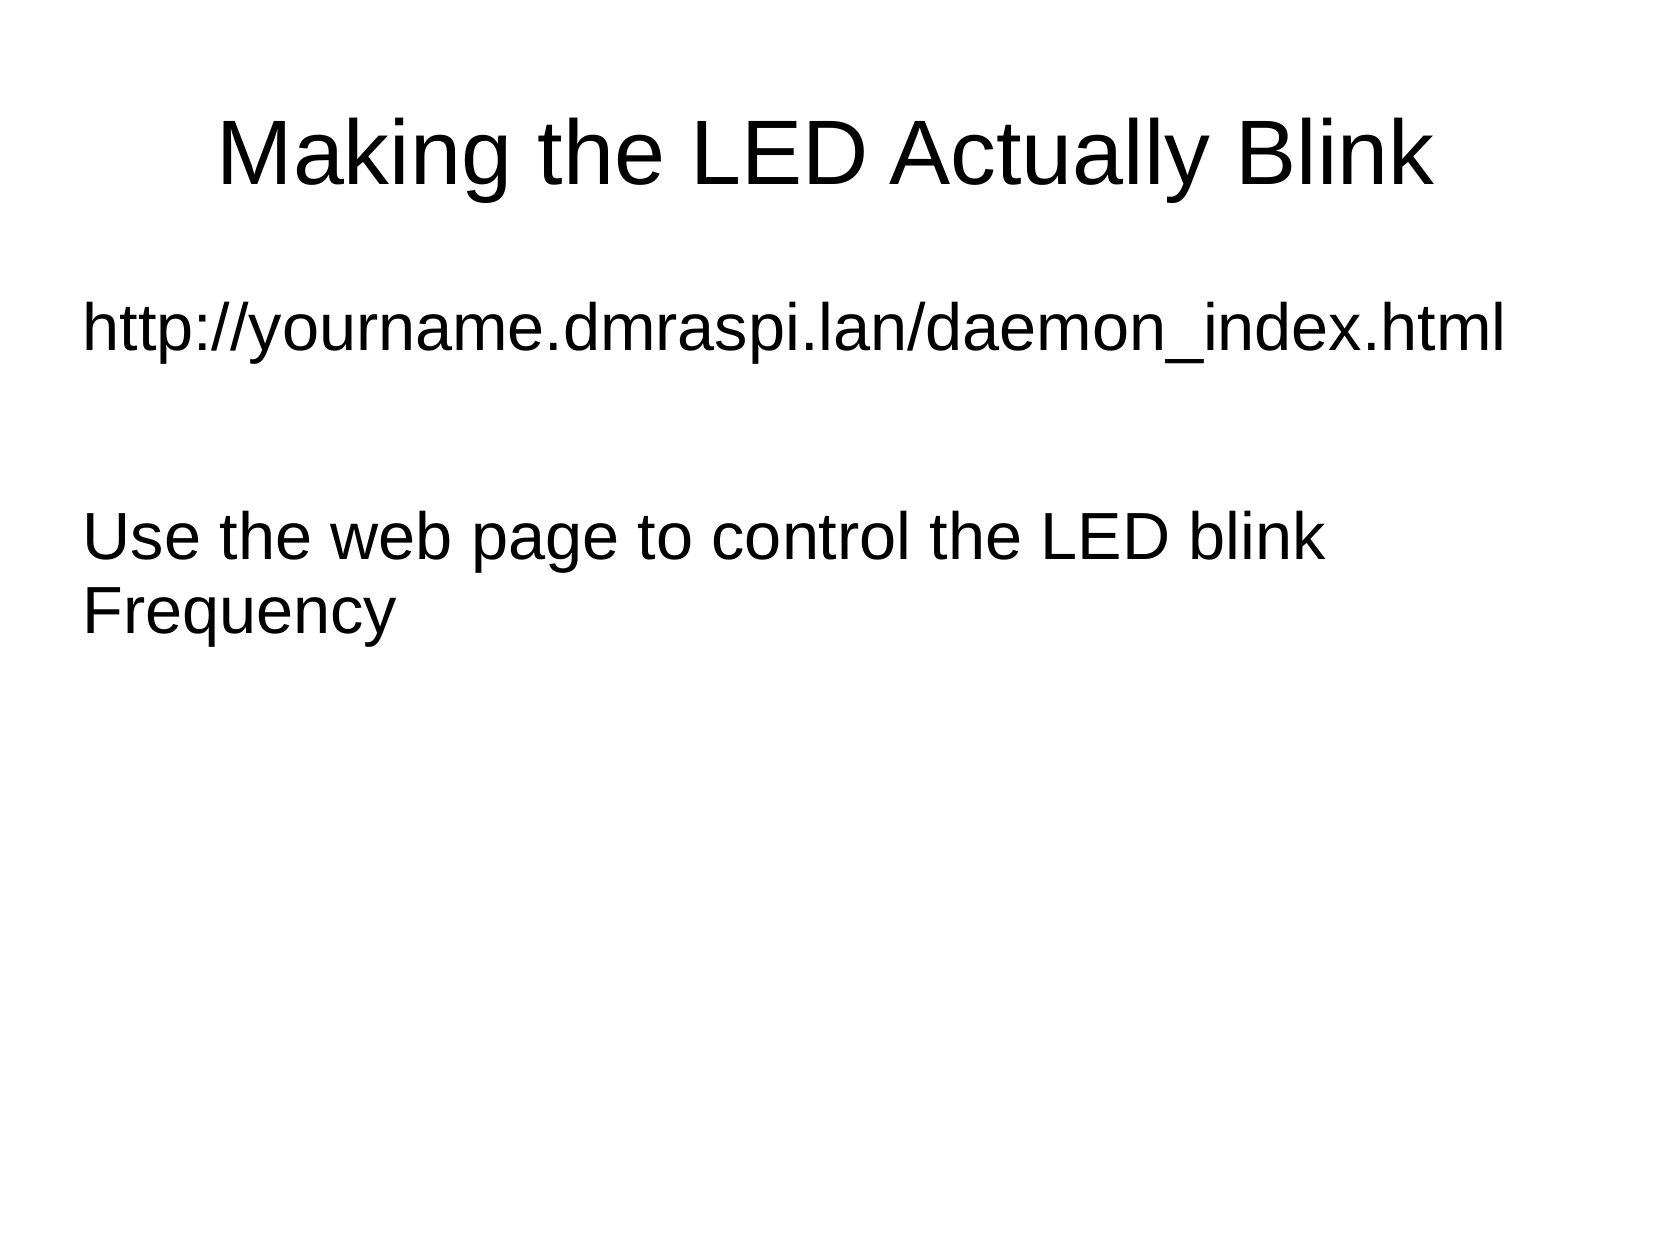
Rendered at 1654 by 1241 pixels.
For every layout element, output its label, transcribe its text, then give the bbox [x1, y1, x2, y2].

title Making the LED Actually Blink [82, 49, 1571, 257]
list http://yourname.dmraspi.lan/daemon_index.html Use the web page to control the LED blink Frequency [82, 290, 1538, 1010]
